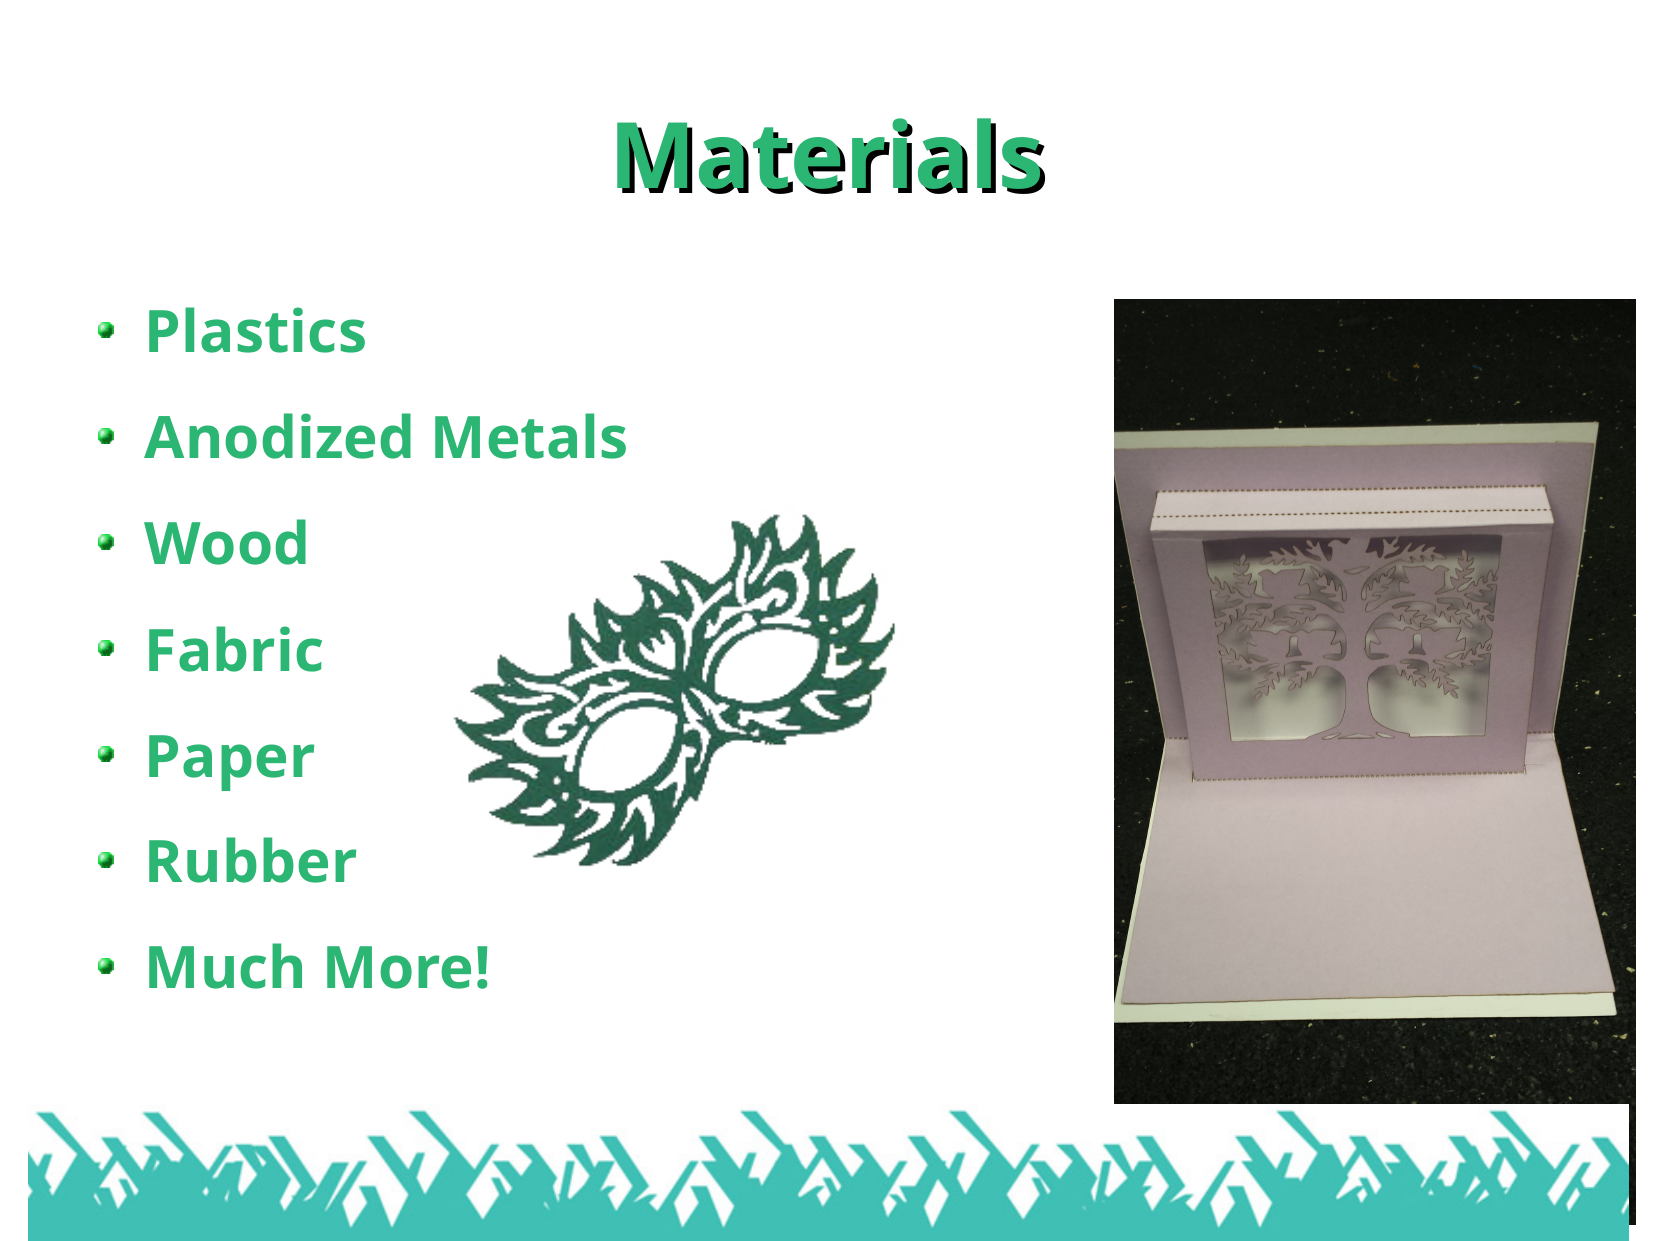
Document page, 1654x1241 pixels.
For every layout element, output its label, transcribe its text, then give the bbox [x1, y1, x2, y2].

picture [28, 299, 1636, 1241]
picture [421, 503, 916, 886]
list Plastics Anodized Metals Wood Fabric Paper Rubber Much More! [82, 290, 1571, 1010]
title Materials [82, 49, 1571, 257]
